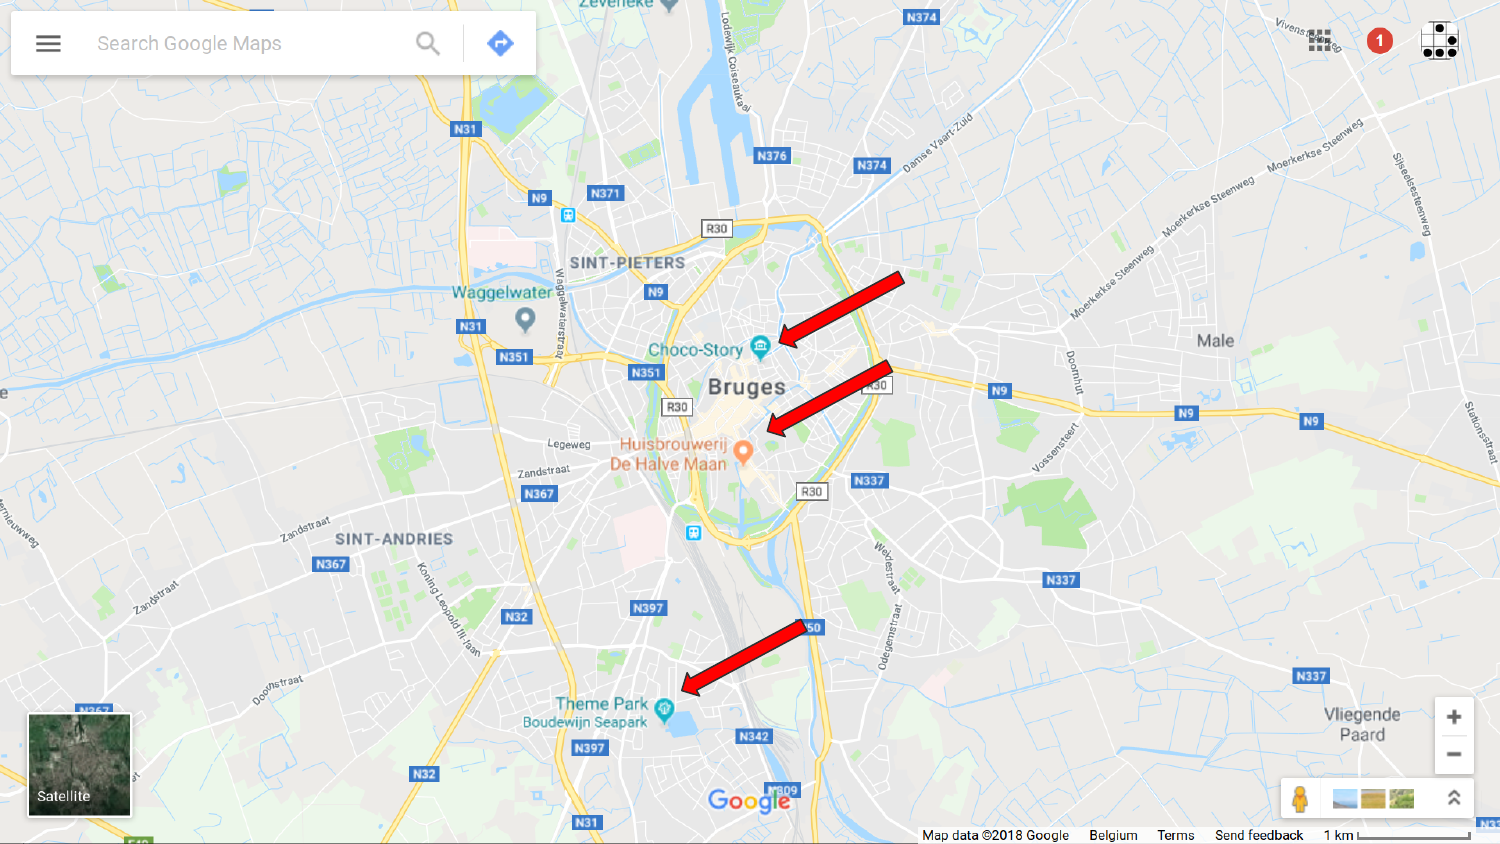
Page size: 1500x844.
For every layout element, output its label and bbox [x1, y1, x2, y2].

text_box [681, 619, 808, 696]
text_box [779, 271, 905, 348]
picture [0, 0, 1500, 844]
text_box [767, 360, 893, 437]
